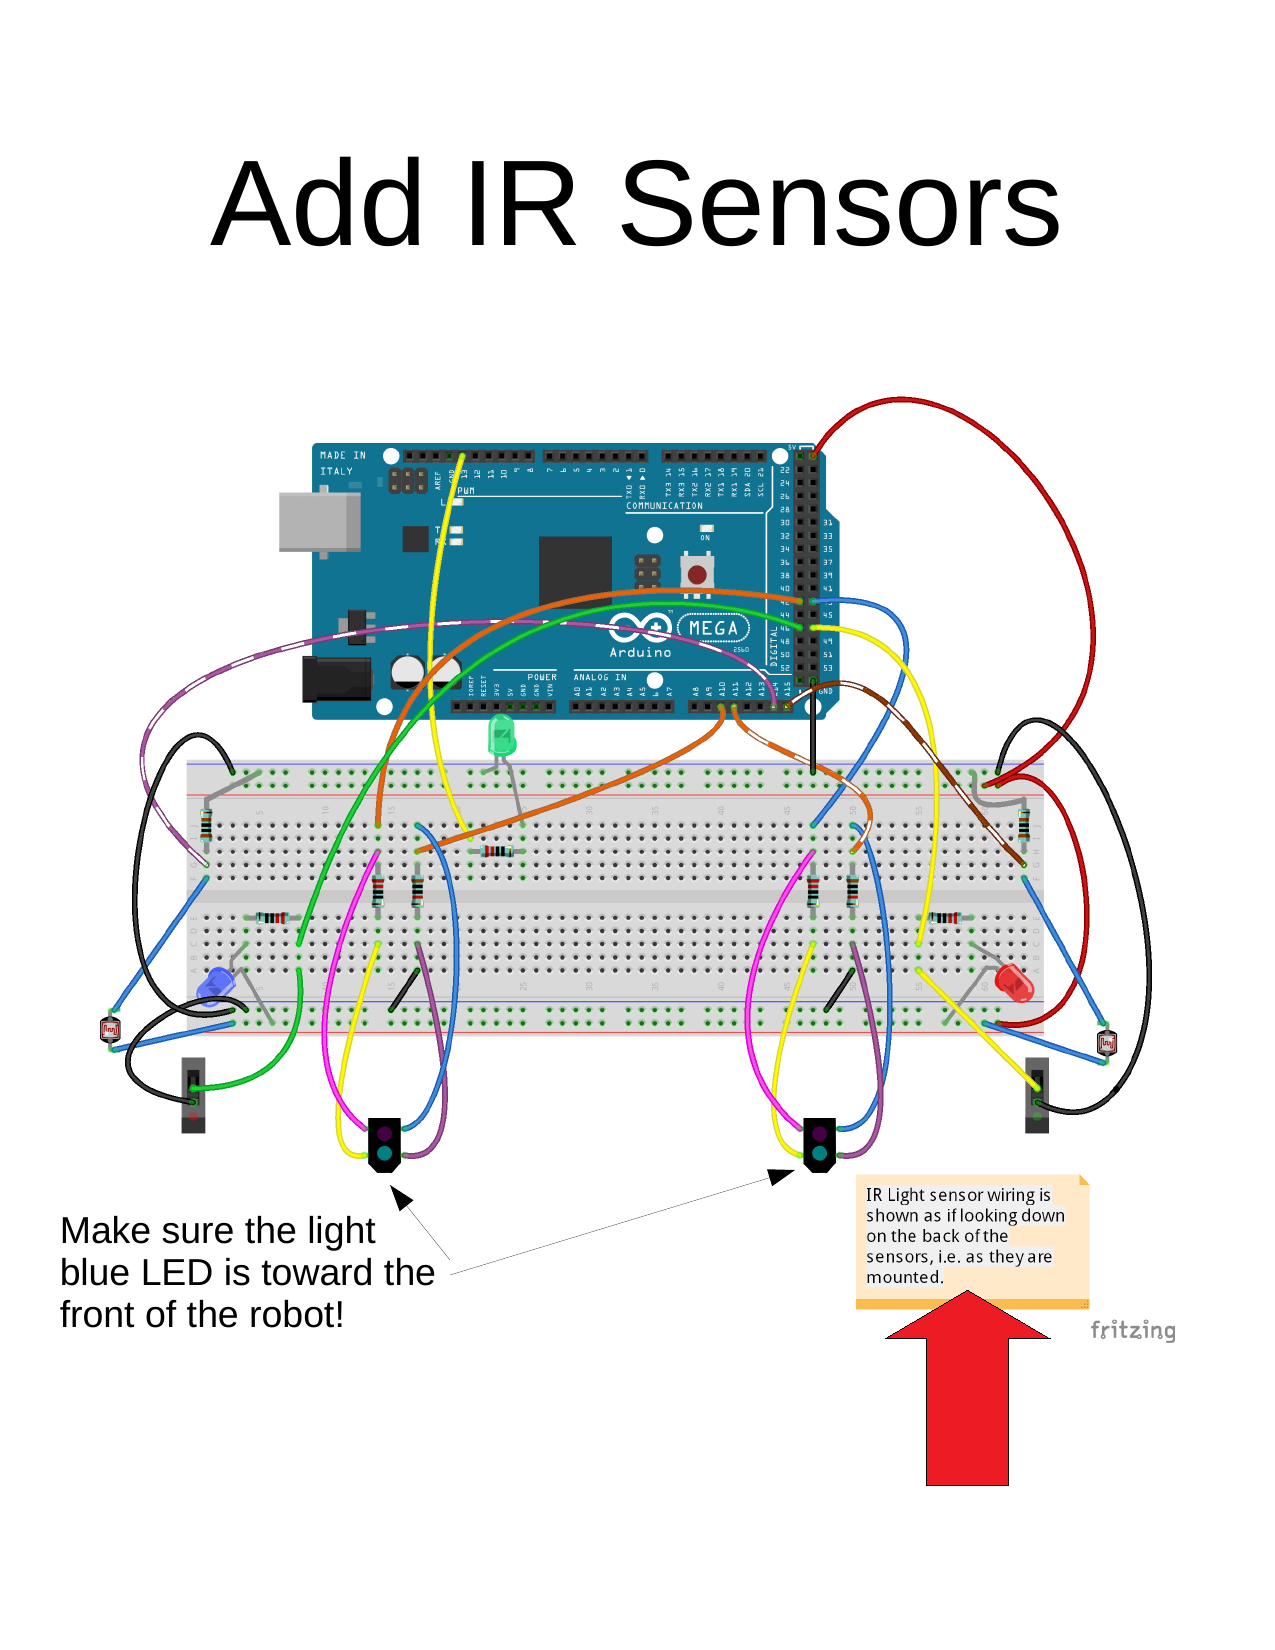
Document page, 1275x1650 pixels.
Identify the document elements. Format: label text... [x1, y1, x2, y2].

picture [100, 385, 1175, 1343]
title Add IR Sensors [63, 65, 1212, 342]
text_box [885, 1290, 1051, 1486]
text_box Make sure the light blue LED is toward the front of the robot! [45, 1202, 466, 1343]
